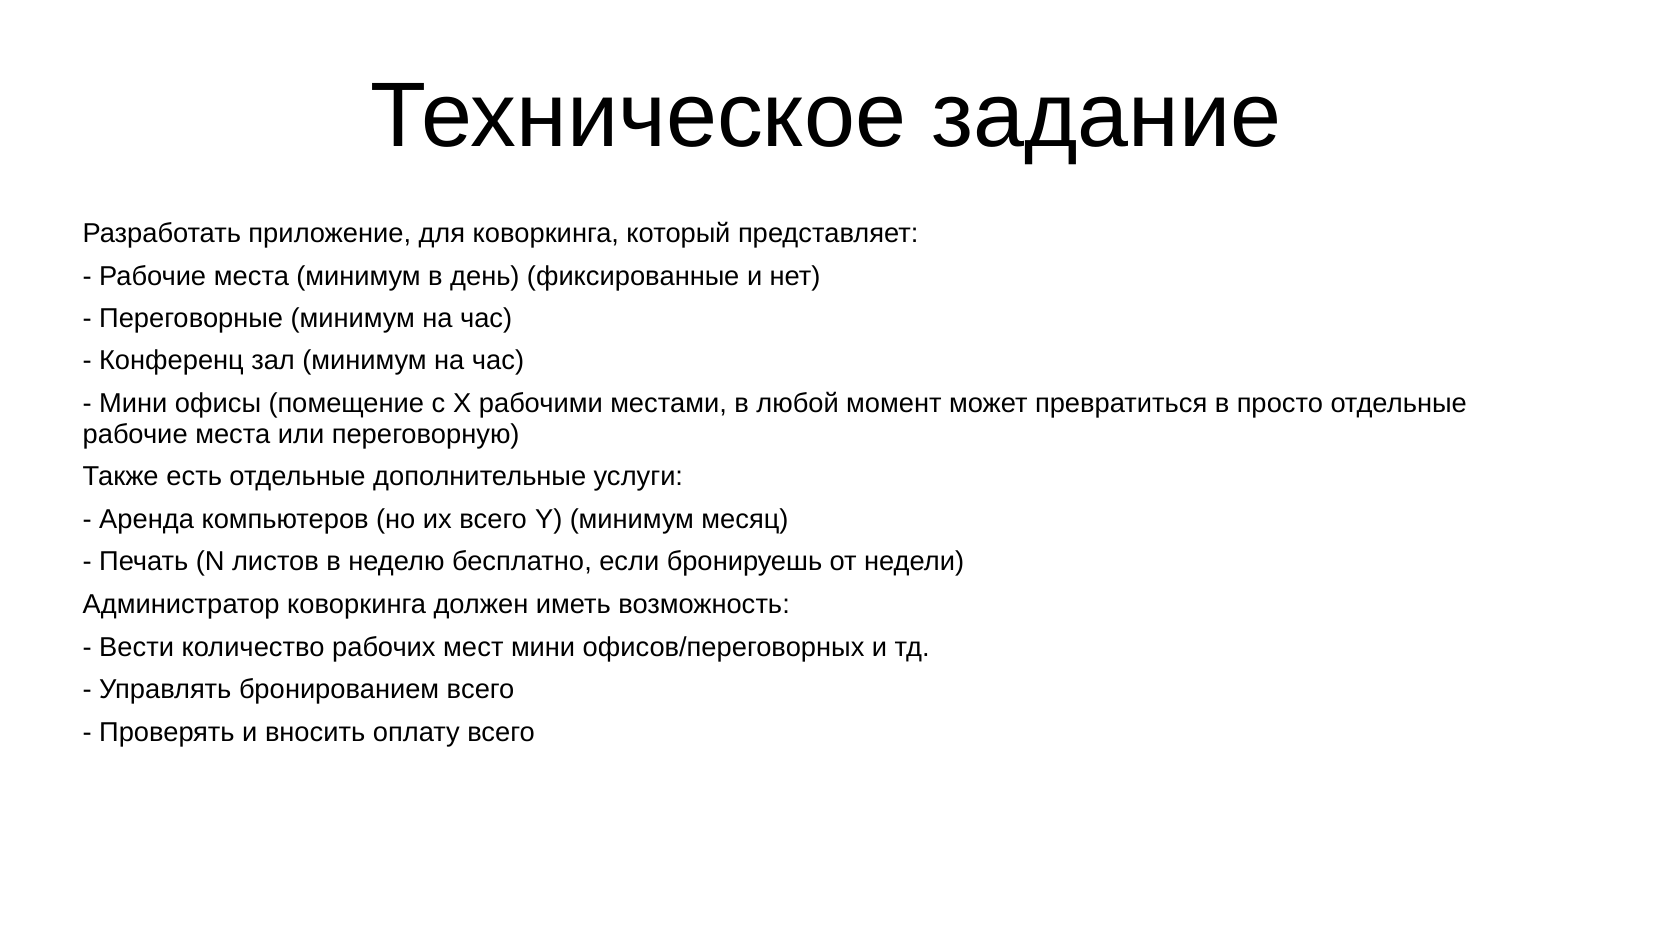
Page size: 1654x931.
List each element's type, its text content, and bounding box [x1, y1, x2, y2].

list Разработать приложение, для коворкинга, который представляет: - Рабочие места (минимум в день) (фиксированные и нет) - Переговорные (минимум на час) - Конференц зал (минимум на час) - Мини офисы (помещение с X рабочими местами, в любой момент может превратиться в просто отдельные рабочие места или переговорную) Также есть отдельные дополнительные услуги: - Аренда компьютеров (но их всего Y) (минимум месяц) - Печать (N листов в неделю бесплатно, если бронируешь от недели) Администратор коворкинга должен иметь возможность: - Вести количество рабочих мест мини офисов/переговорных и тд. - Управлять бронированием всего - Проверять и вносить оплату всего [82, 217, 1571, 758]
title Техническое задание [82, 37, 1571, 193]
